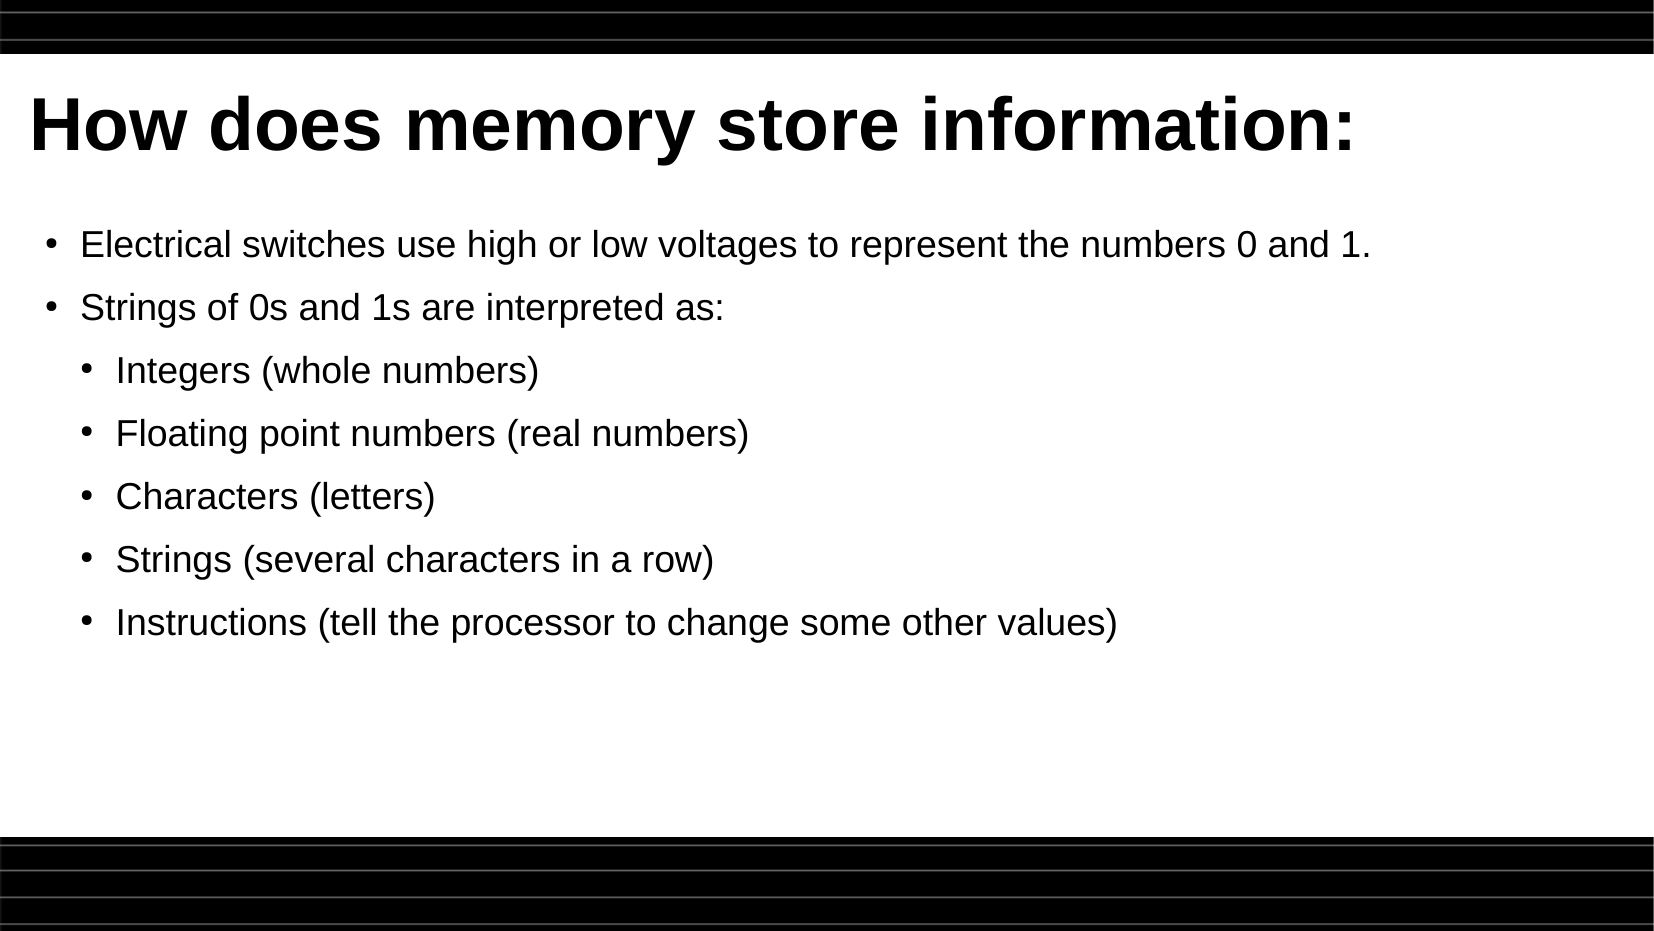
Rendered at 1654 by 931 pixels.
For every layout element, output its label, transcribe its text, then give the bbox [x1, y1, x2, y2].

text_box Electrical switches use high or low voltages to represent the numbers 0 and 1. Strings of 0s and 1s are interpreted as: Integers (whole numbers) Floating point numbers (real numbers) Characters (letters) Strings (several characters in a row) Instructions (tell the processor to change some other values) [30, 195, 1576, 651]
picture [0, 837, 1654, 931]
picture [0, 0, 1654, 54]
text_box How does memory store information: [15, 75, 1591, 174]
